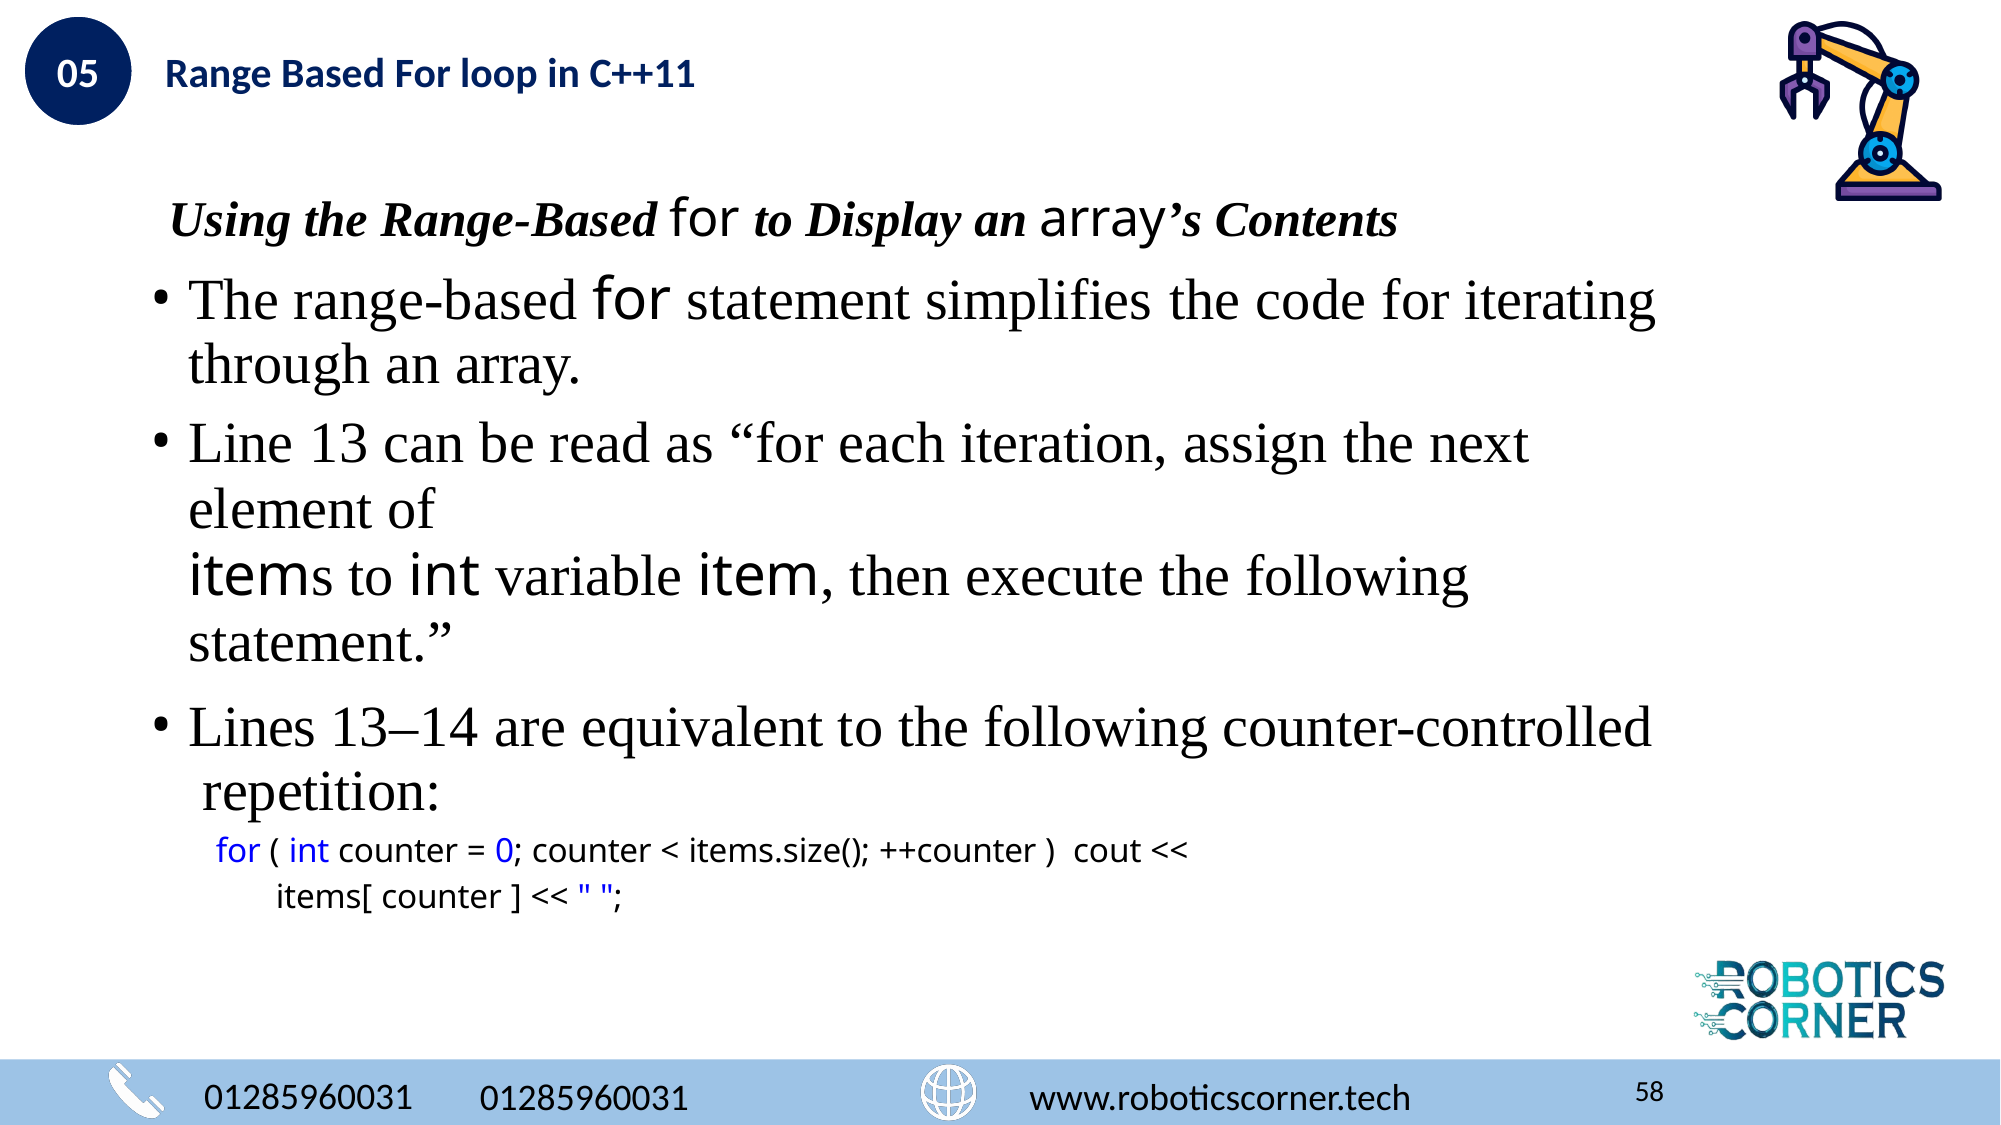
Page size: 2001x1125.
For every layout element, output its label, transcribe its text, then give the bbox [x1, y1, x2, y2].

picture [1680, 859, 1953, 1059]
picture [915, 1059, 981, 1125]
text_box Range Based For loop in C++11 [150, 38, 720, 103]
picture [1771, 21, 1950, 201]
picture [103, 1057, 170, 1124]
text_box 05 [22, 14, 134, 128]
text_box Using the Range-Based for to Display an array’s Contents The range-based for statement simplifies the code for iterating through an array. Line 13 can be read as “for each iteration, assign the next element of items to int variable item, then execute the following statement.” Lines 13–14 are equivalent to the following counter-controlled repetition: for ( int counter = 0; counter < items.size(); ++counter ) cout << items[ counter ] << " "; [148, 169, 1821, 916]
